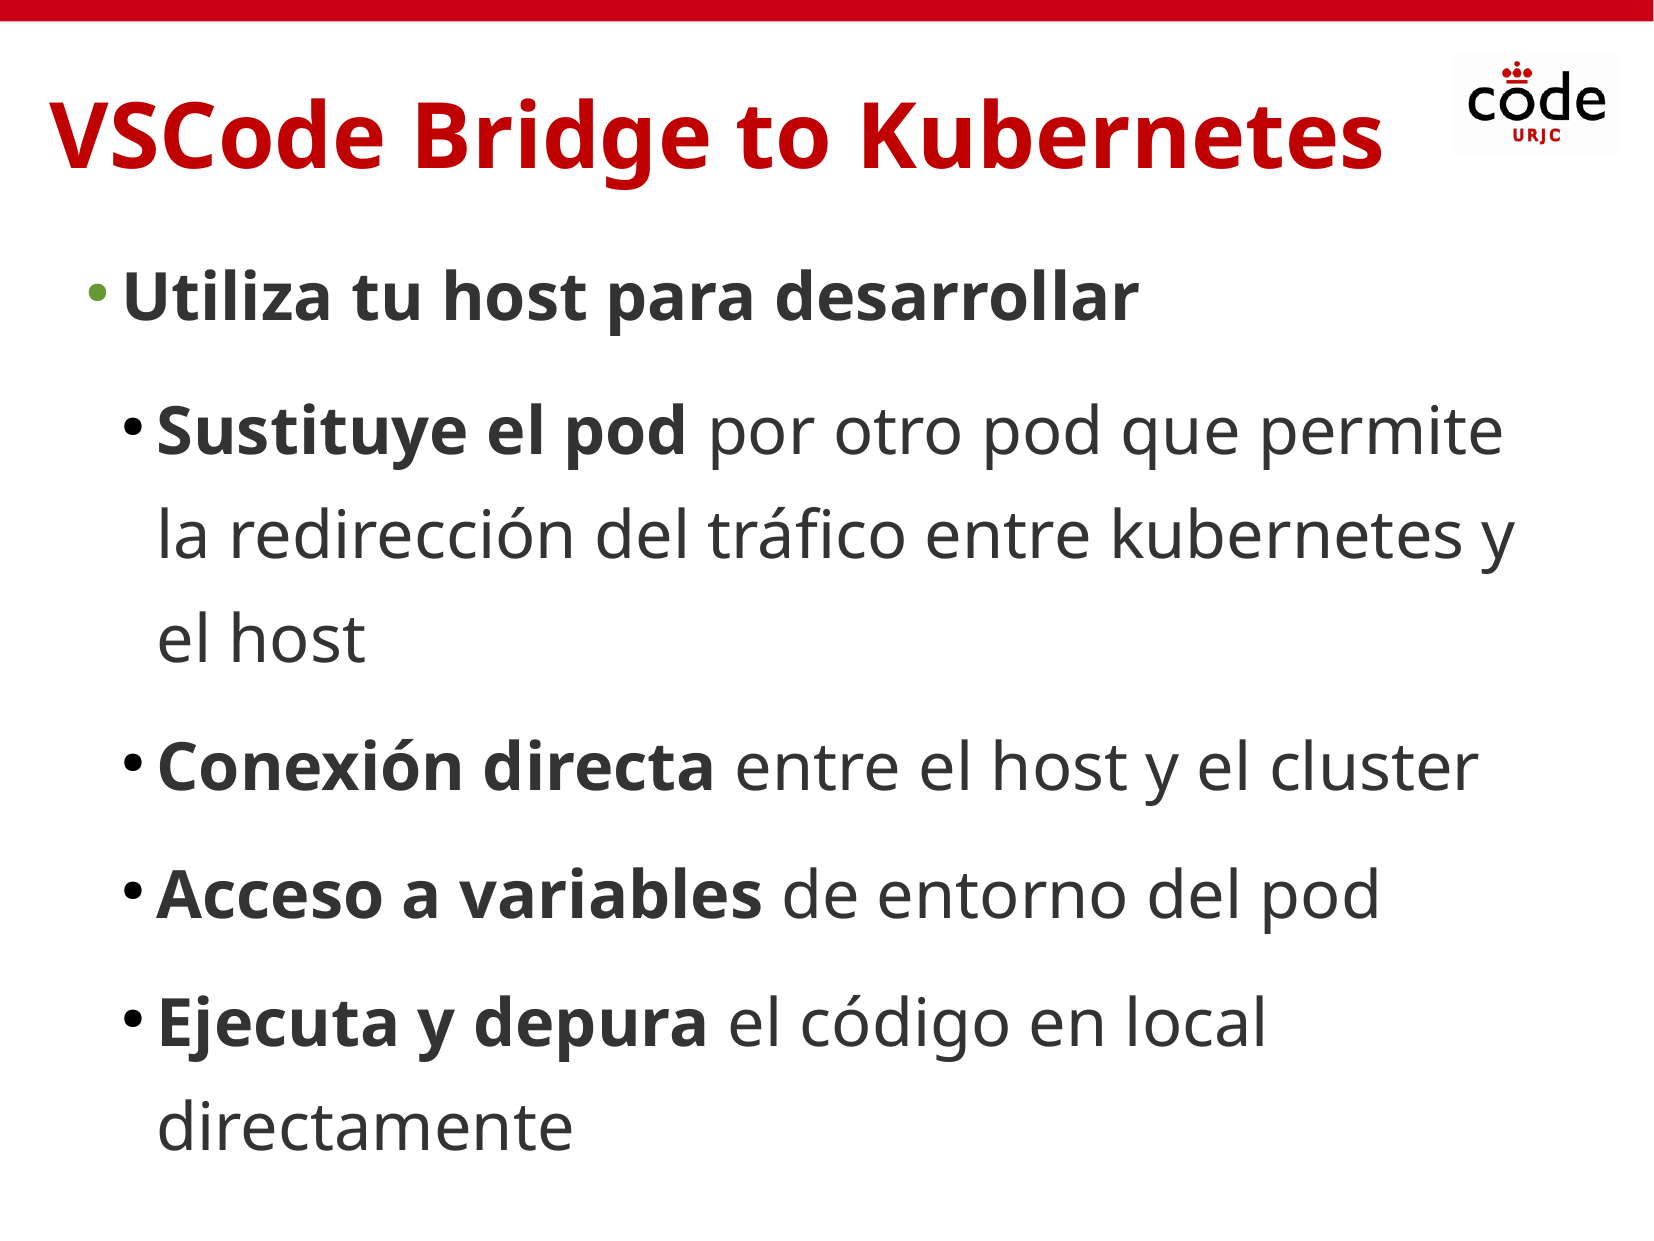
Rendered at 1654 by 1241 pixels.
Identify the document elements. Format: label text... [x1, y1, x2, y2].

title VSCode Bridge to Kubernetes [34, 62, 1437, 126]
picture [1452, 52, 1620, 154]
list Utiliza tu host para desarrollar Sustituye el pod por otro pod que permite la redirección del tráfico entre kubernetes y el host Conexión directa entre el host y el cluster Acceso a variables de entorno del pod Ejecuta y depura el código en local directamente [85, 235, 1574, 1012]
